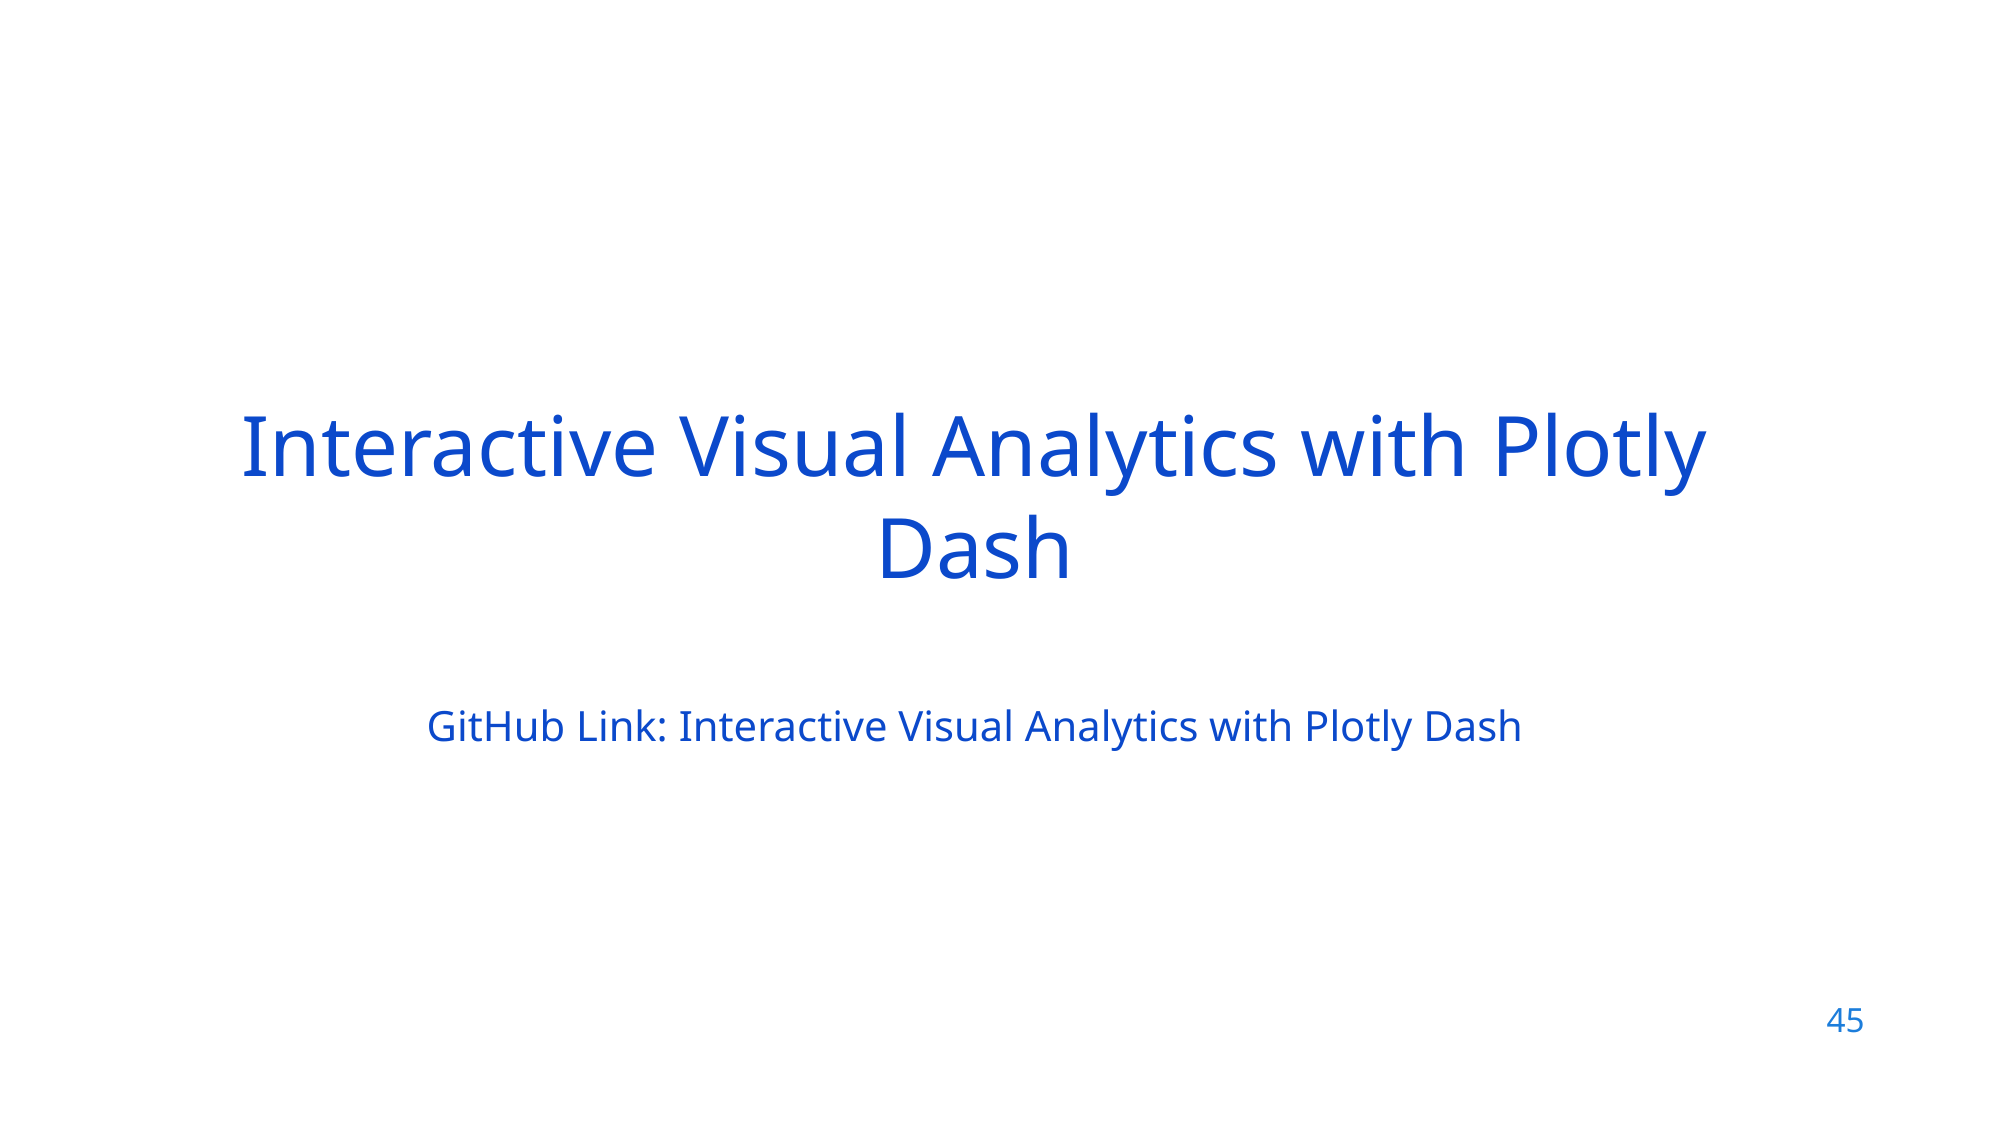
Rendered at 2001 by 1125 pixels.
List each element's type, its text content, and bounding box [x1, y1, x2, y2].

text_box Interactive Visual Analytics with Plotly Dash GitHub Link: Interactive Visual Analytics with Plotly Dash [225, 387, 1726, 708]
